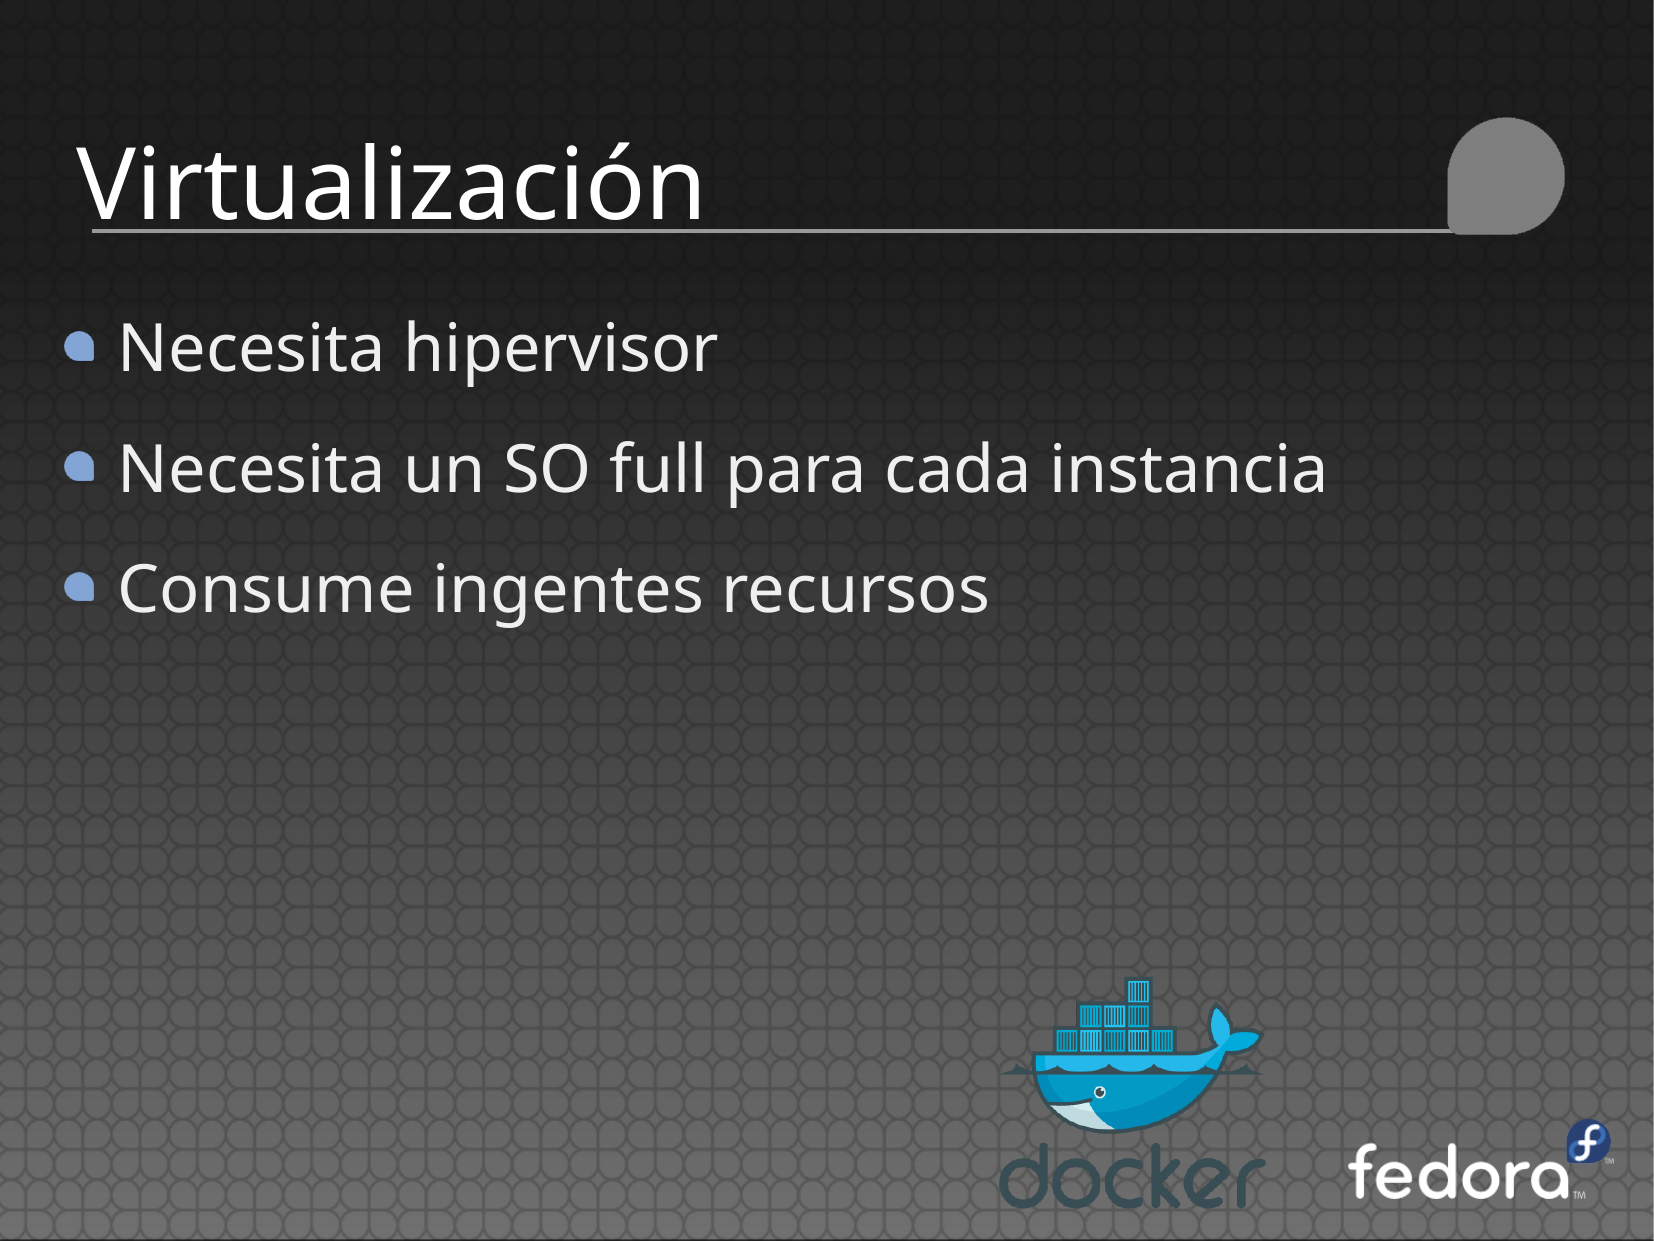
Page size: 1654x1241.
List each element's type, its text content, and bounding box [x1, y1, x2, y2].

title Virtualización [76, 112, 1566, 249]
picture [0, 0, 1654, 1241]
list Necesita hipervisor Necesita un SO full para cada instancia Consume ingentes recursos [46, 300, 1536, 1105]
